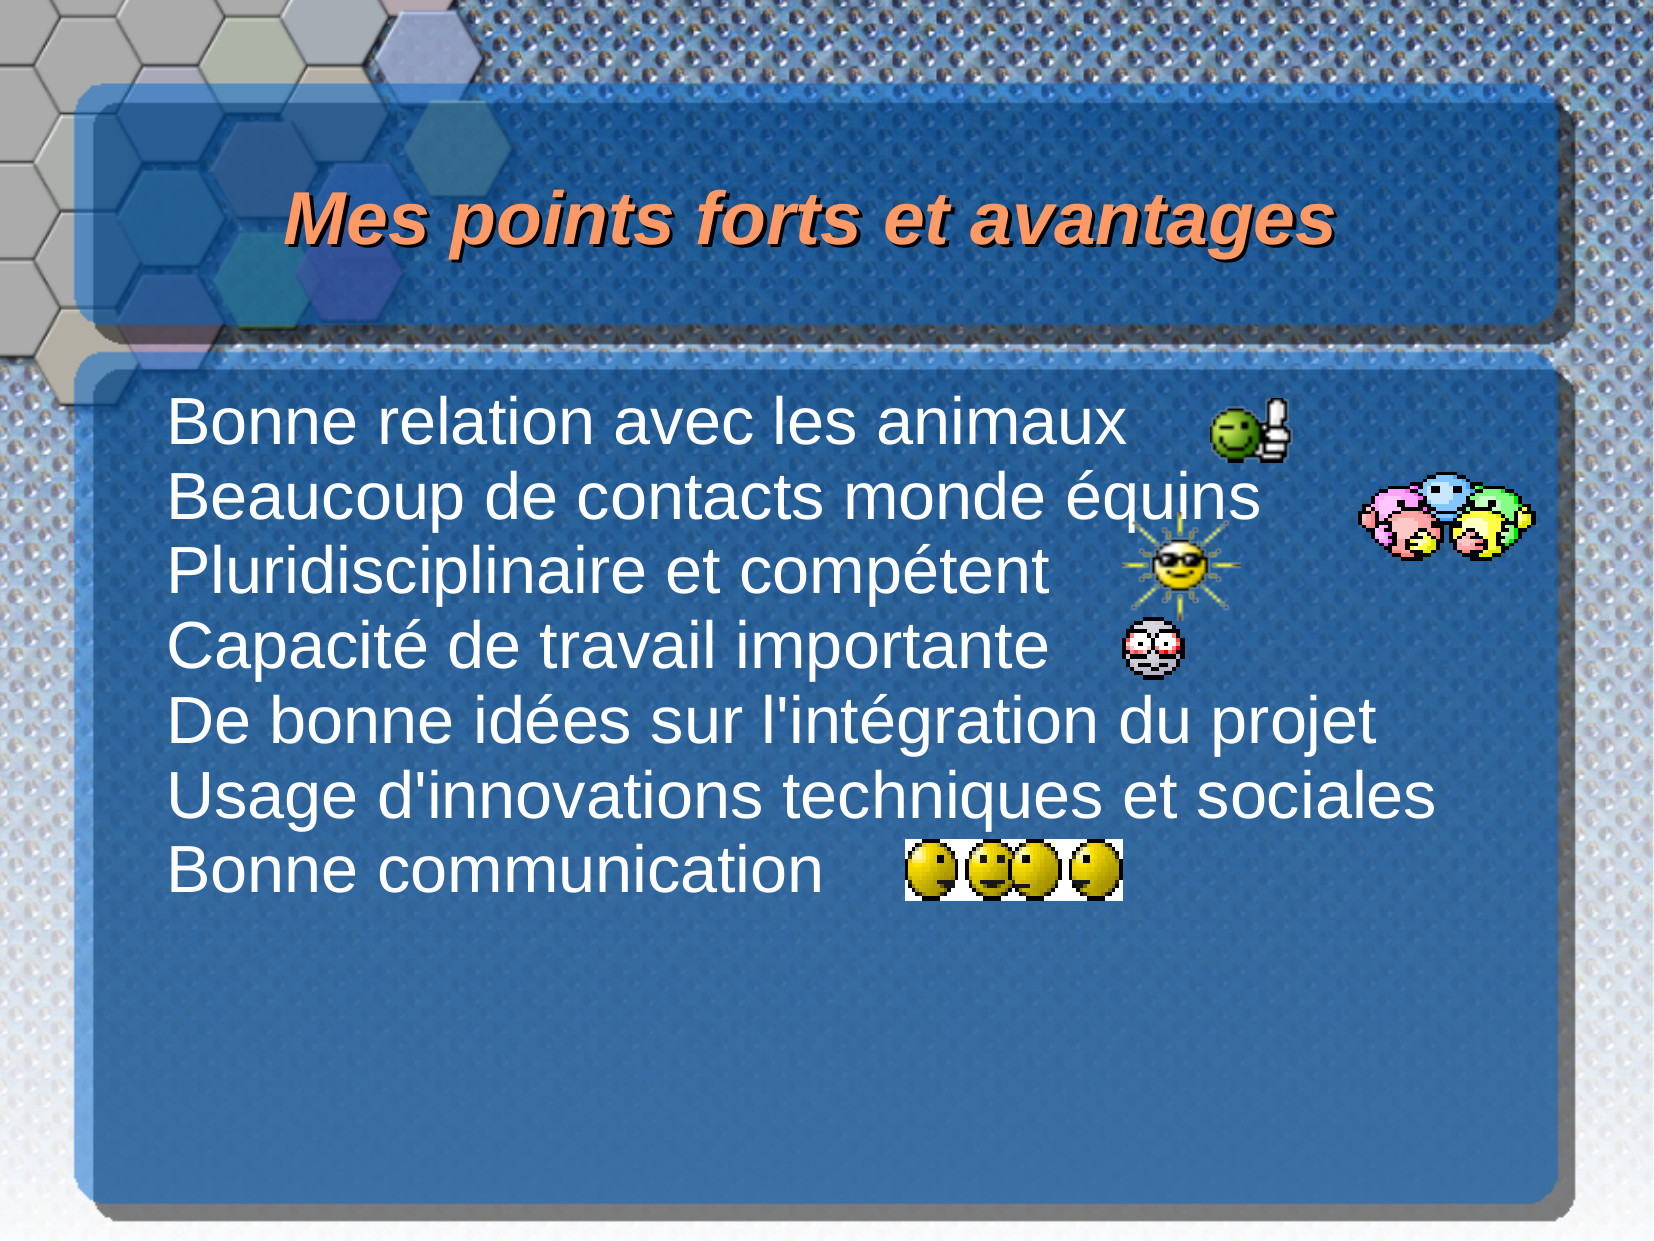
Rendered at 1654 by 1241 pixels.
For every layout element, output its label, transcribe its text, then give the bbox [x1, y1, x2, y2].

title Mes points forts et avantages [88, 114, 1534, 322]
list Bonne relation avec les animaux Beaucoup de contacts monde équins Pluridisciplinaire et compétent Capacité de travail importante De bonne idées sur l'intégration du projet Usage d'innovations techniques et sociales Bonne communication [154, 383, 1536, 1166]
picture [0, 0, 1654, 1241]
